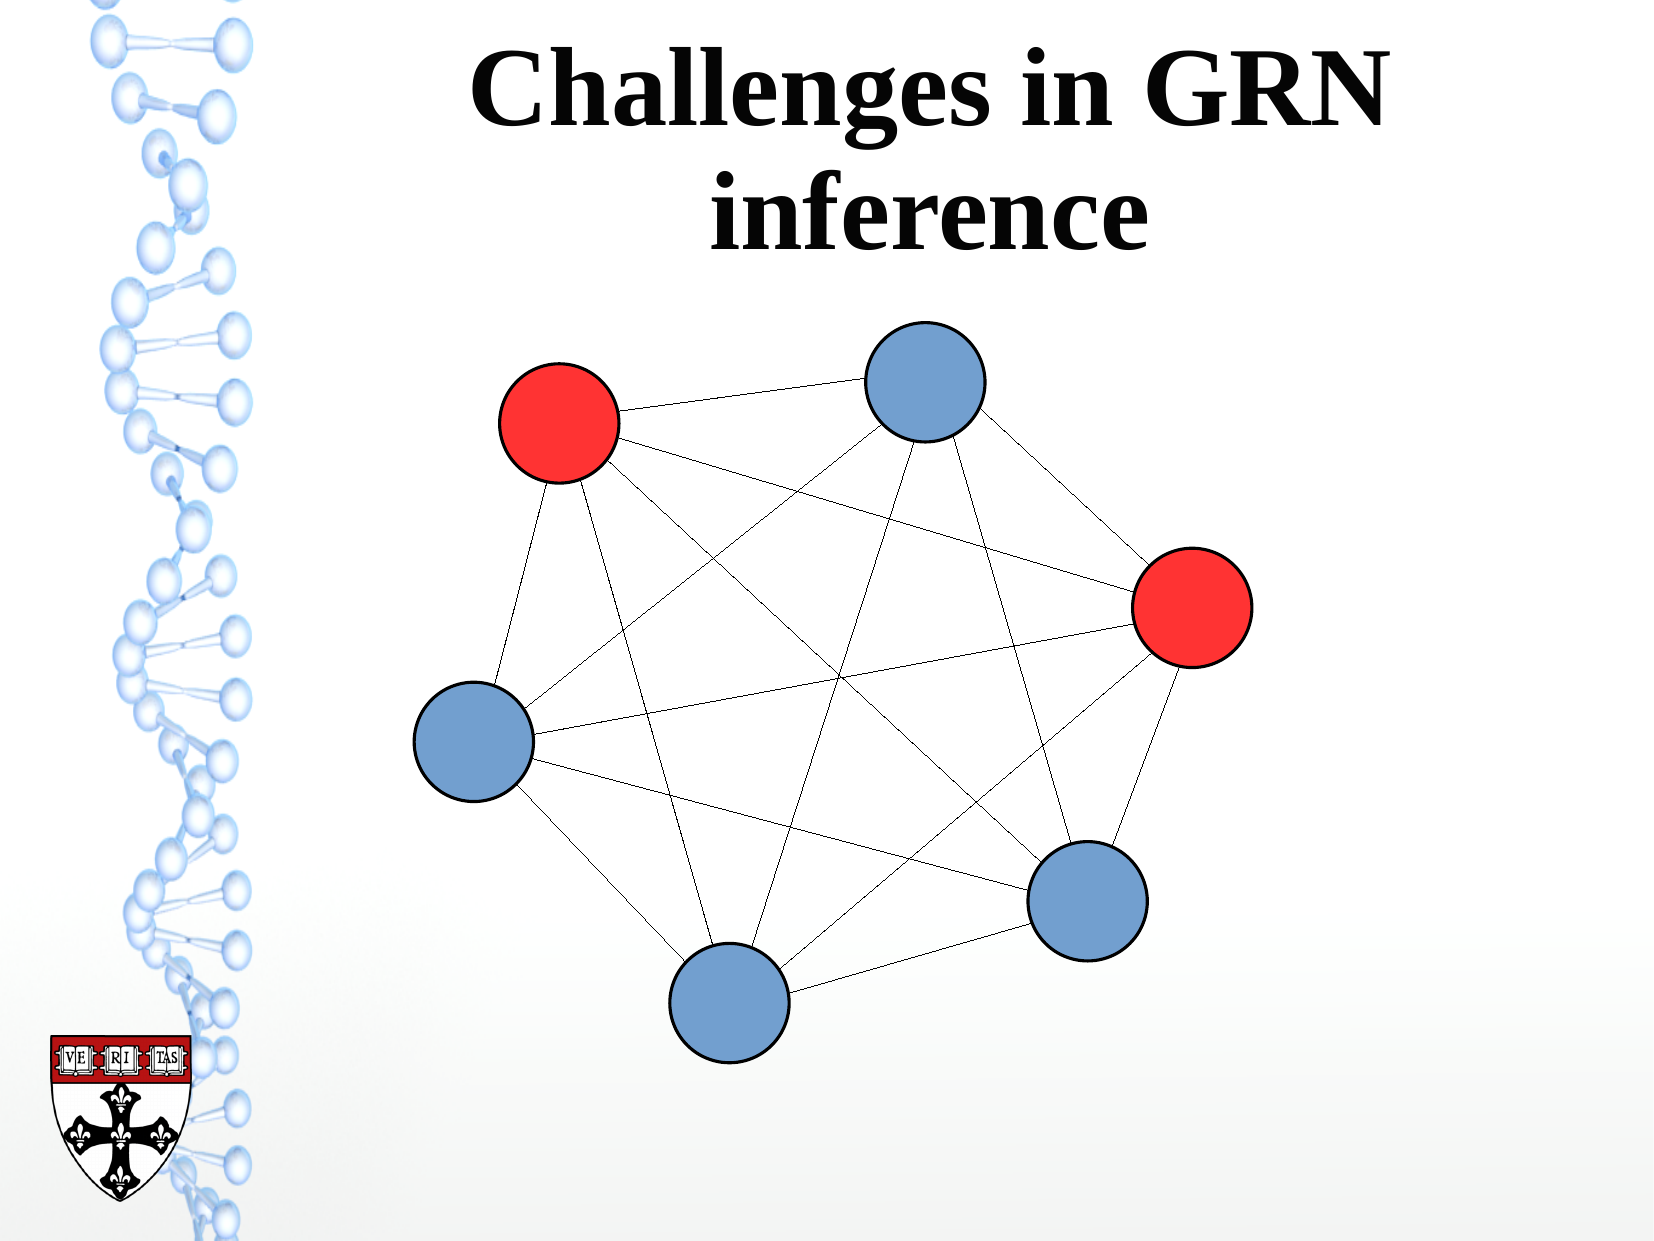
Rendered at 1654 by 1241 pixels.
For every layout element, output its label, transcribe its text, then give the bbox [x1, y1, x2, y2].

text_box [499, 363, 619, 484]
text_box [669, 943, 790, 1063]
text_box [865, 322, 986, 442]
text_box [1132, 548, 1252, 668]
text_box [414, 682, 534, 802]
title Challenges in GRN inference [265, 24, 1595, 275]
picture [0, 0, 1654, 1241]
text_box [1027, 841, 1148, 961]
